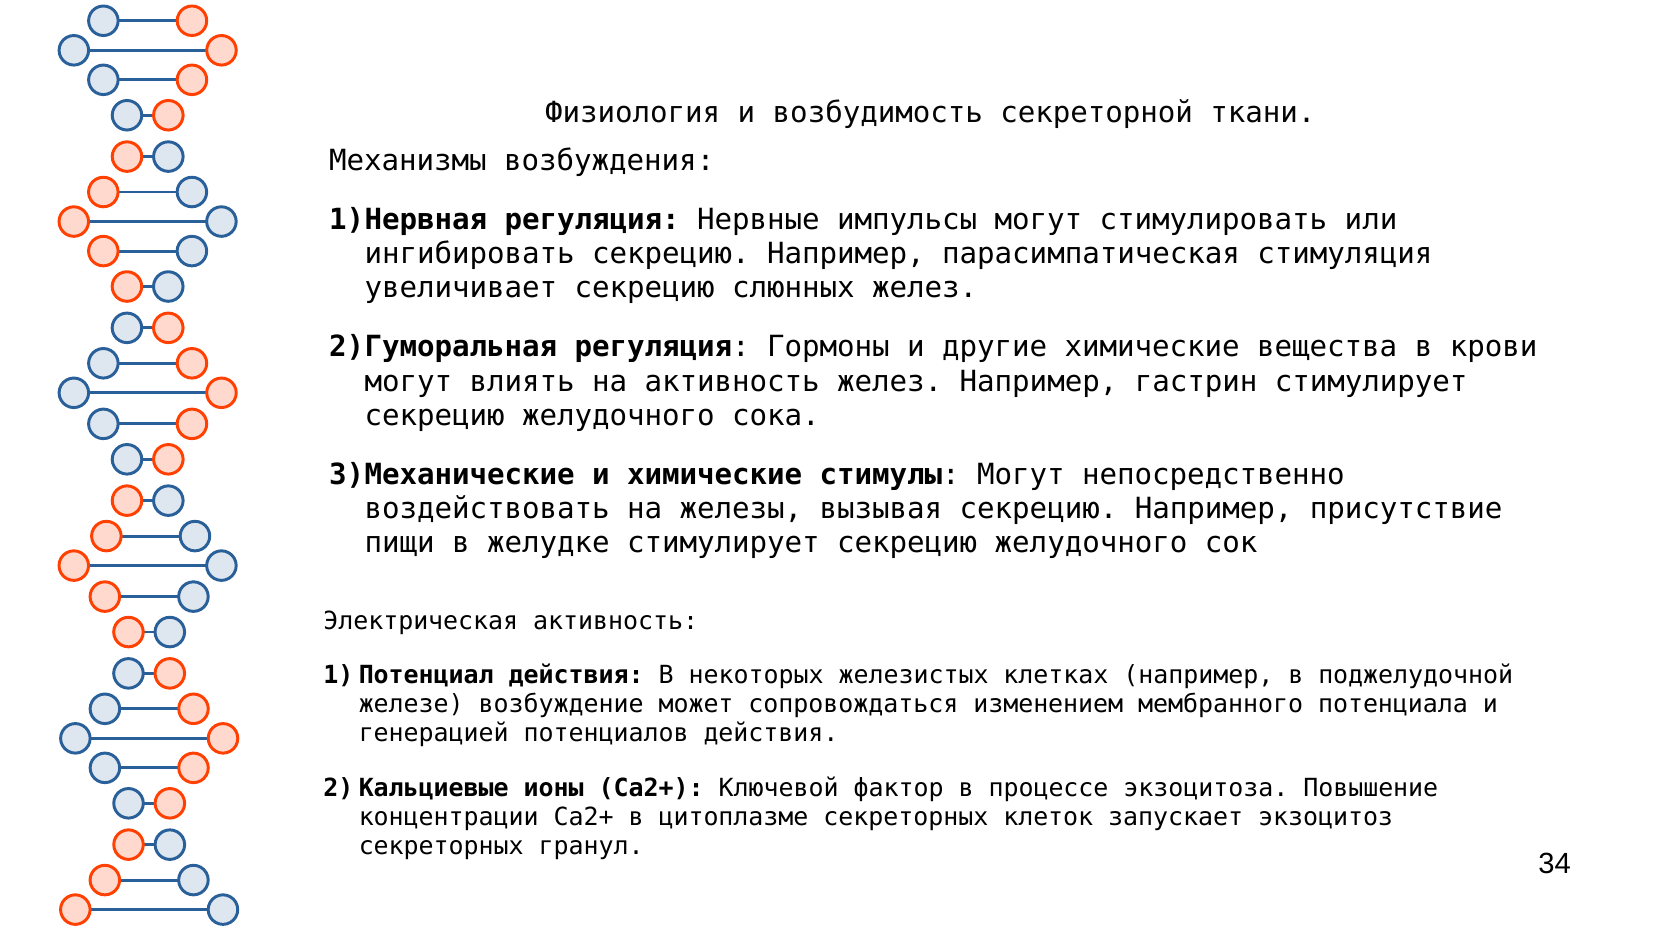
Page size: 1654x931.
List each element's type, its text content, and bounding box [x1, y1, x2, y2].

text_box Электрическая активность: Потенциал действия: В некоторых железистых клетках (например, в поджелудочной железе) возбуждение может сопровождаться изменением мембранного потенциала и генерацией потенциалов действия. Кальциевые ионы (Ca2+): Ключевой фактор в процессе экзоцитоза. Повышение концентрации Ca2+ в цитоплазме секреторных клеток запускает экзоцитоз секреторных гранул. [308, 598, 1549, 706]
title Физиология и возбудимость секреторной ткани. [265, 35, 1595, 189]
text_box Механизмы возбуждения: Нервная регуляция: Нервные импульсы могут стимулировать или ингибировать секрецию. Например, парасимпатическая стимуляция увеличивает секрецию слюнных желез. Гуморальная регуляция: Гормоны и другие химические вещества в крови могут влиять на активность желез. Например, гастрин стимулирует секрецию желудочного сока. Механические и химические стимулы: Могут непосредственно воздействовать на железы, вызывая секрецию. Например, присутствие пищи в желудке стимулирует секрецию желудочного сок [314, 135, 1559, 521]
